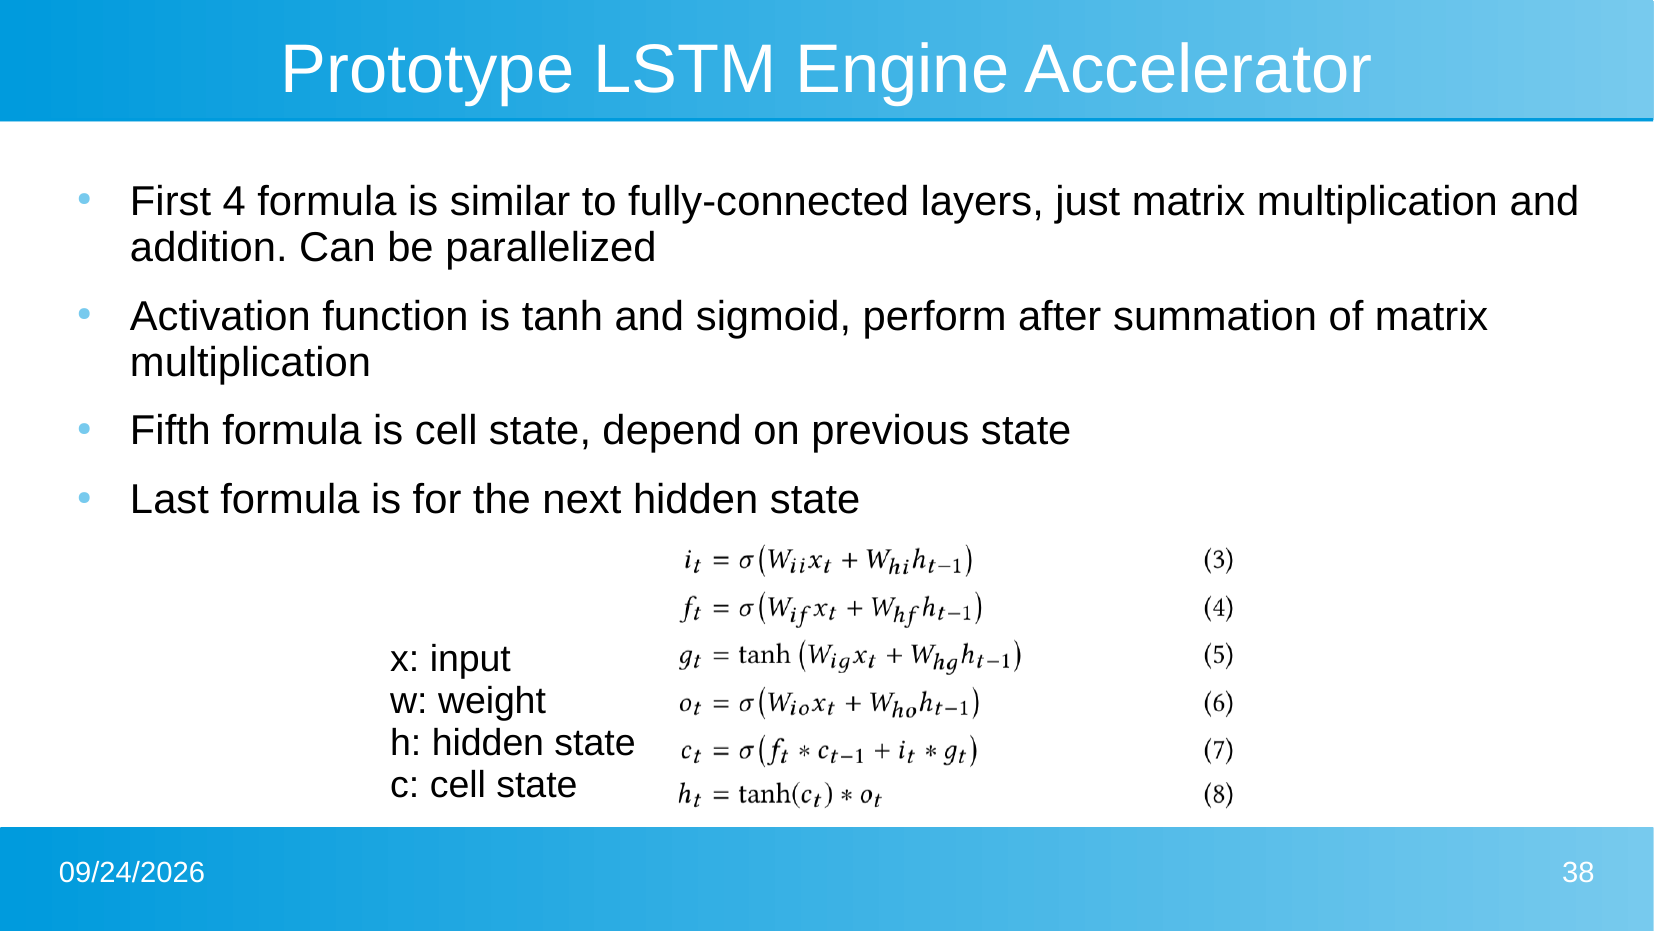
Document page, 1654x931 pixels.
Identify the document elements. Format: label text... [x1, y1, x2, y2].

title Prototype LSTM Engine Accelerator [59, 29, 1595, 108]
list First 4 formula is similar to fully-connected layers, just matrix multiplication and addition. Can be parallelized Activation function is tanh and sigmoid, perform after summation of matrix multiplication Fifth formula is cell state, depend on previous state Last formula is for the next hidden state [59, 177, 1595, 768]
picture [669, 525, 1238, 817]
text_box x: input w: weight h: hidden state c: cell state [375, 629, 651, 813]
